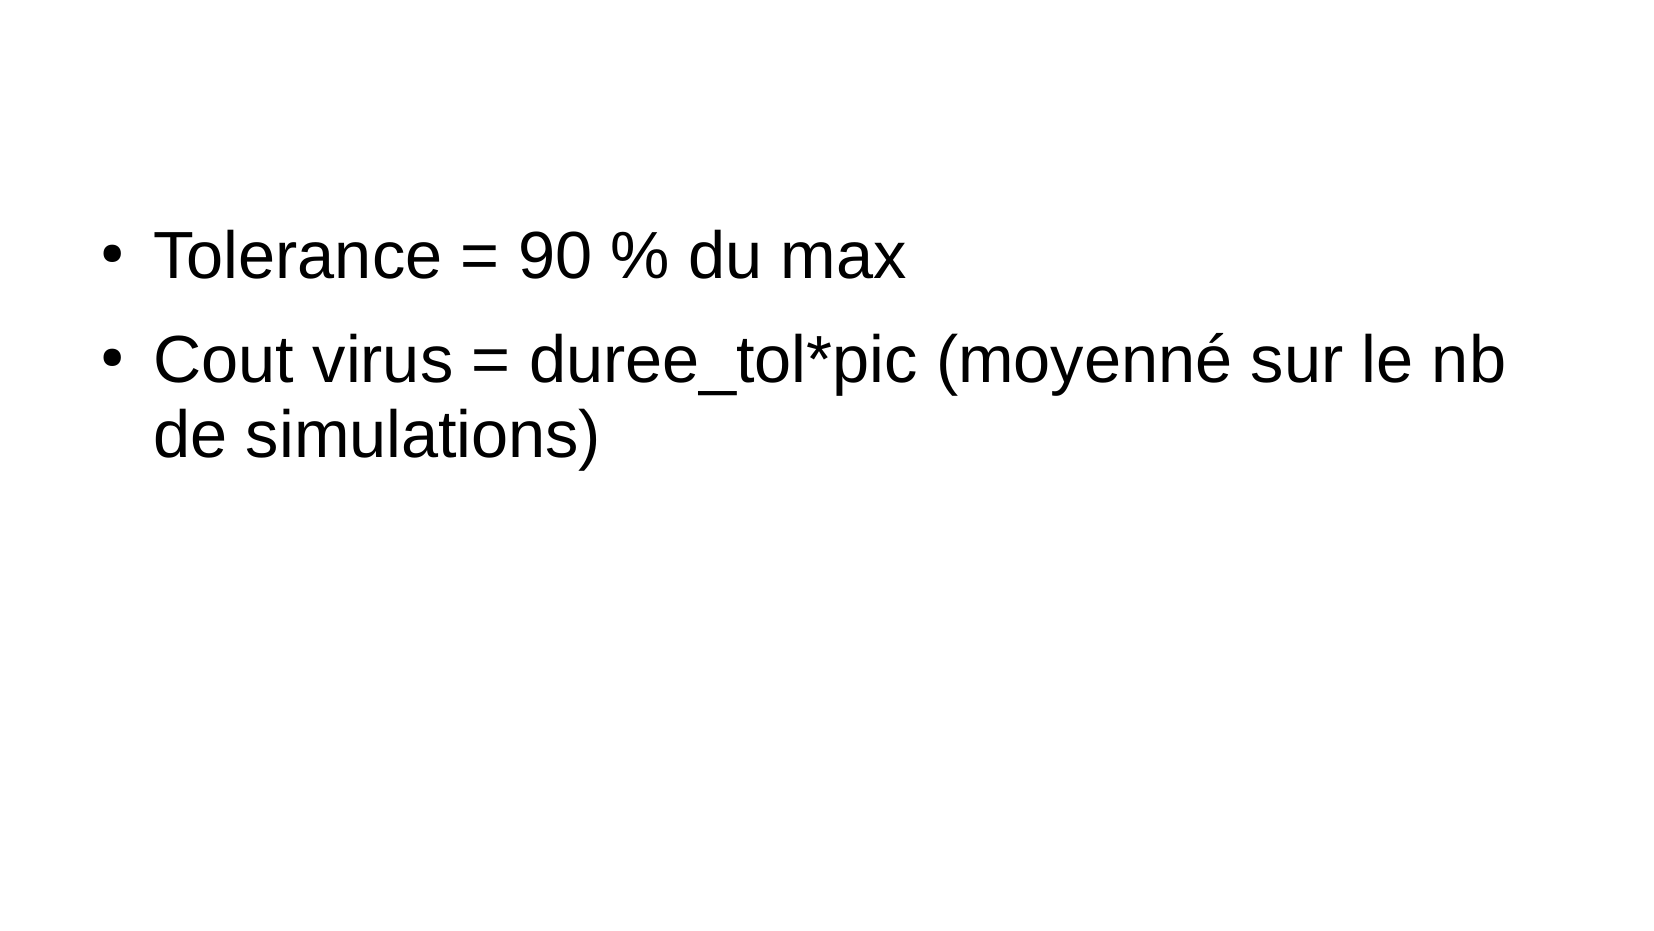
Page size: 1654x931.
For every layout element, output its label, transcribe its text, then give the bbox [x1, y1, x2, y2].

list Tolerance = 90 % du max Cout virus = duree_tol*pic (moyenné sur le nb de simulations) [82, 217, 1571, 758]
